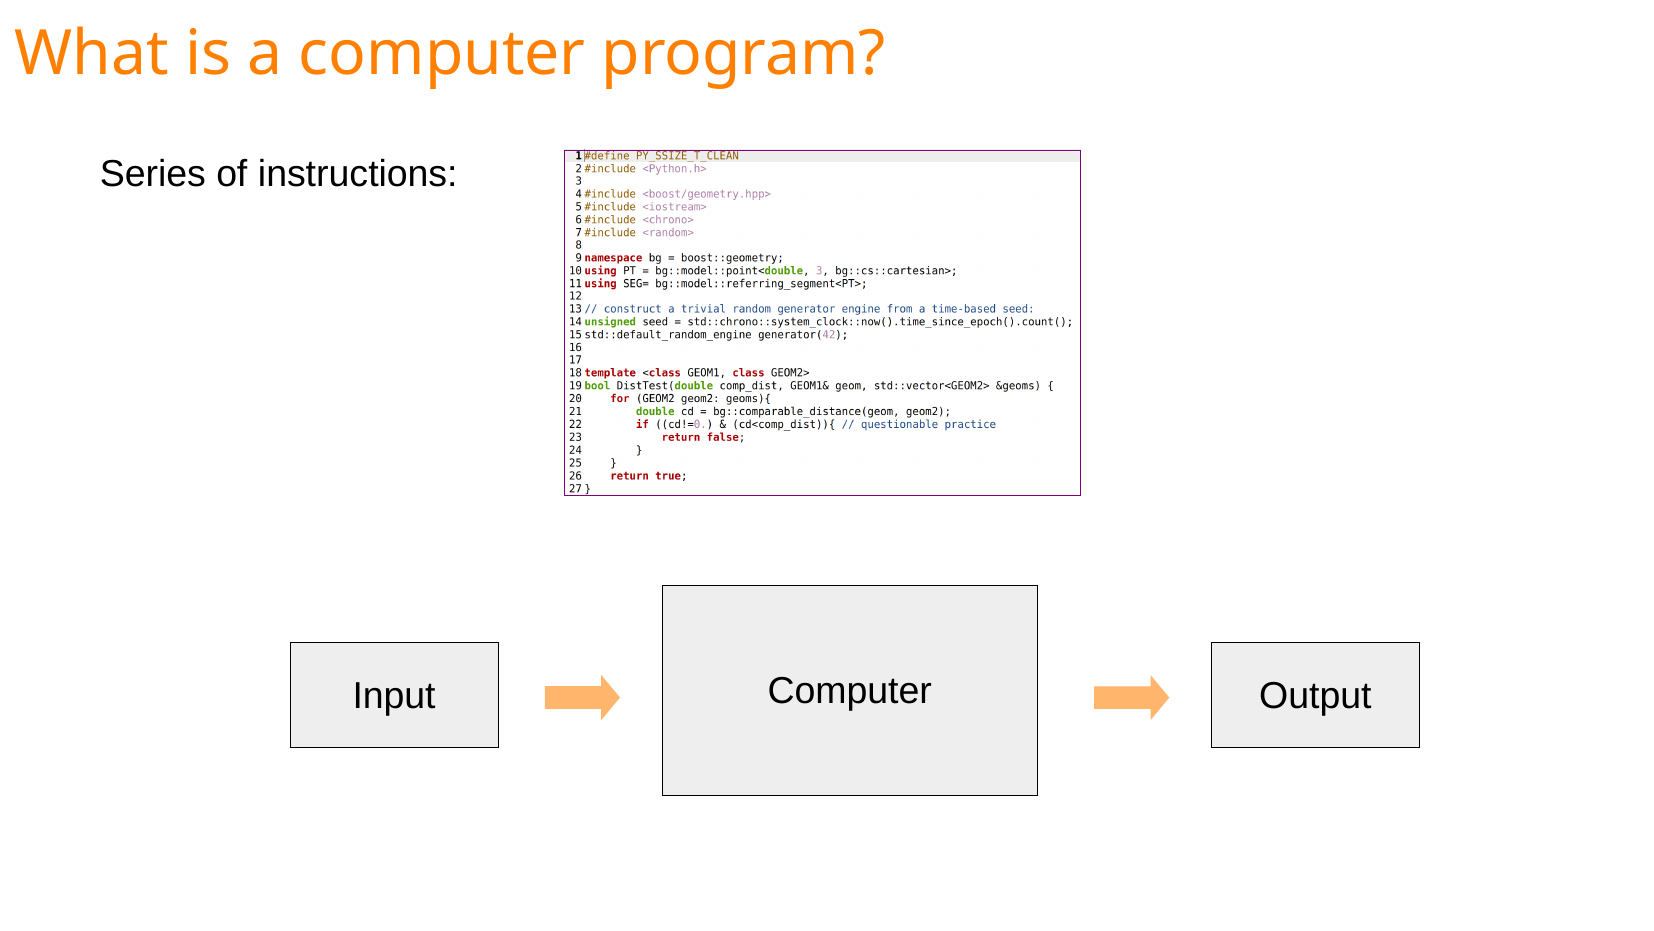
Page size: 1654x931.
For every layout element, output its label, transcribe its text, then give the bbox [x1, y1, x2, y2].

text_box [544, 675, 621, 721]
text_box Output [1211, 642, 1420, 748]
text_box [1094, 675, 1170, 721]
text_box Series of instructions: [85, 138, 706, 541]
text_box Input [290, 642, 499, 748]
text_box What is a computer program? [0, 0, 1654, 89]
text_box Computer [662, 585, 1038, 796]
picture [706, 149, 1081, 496]
